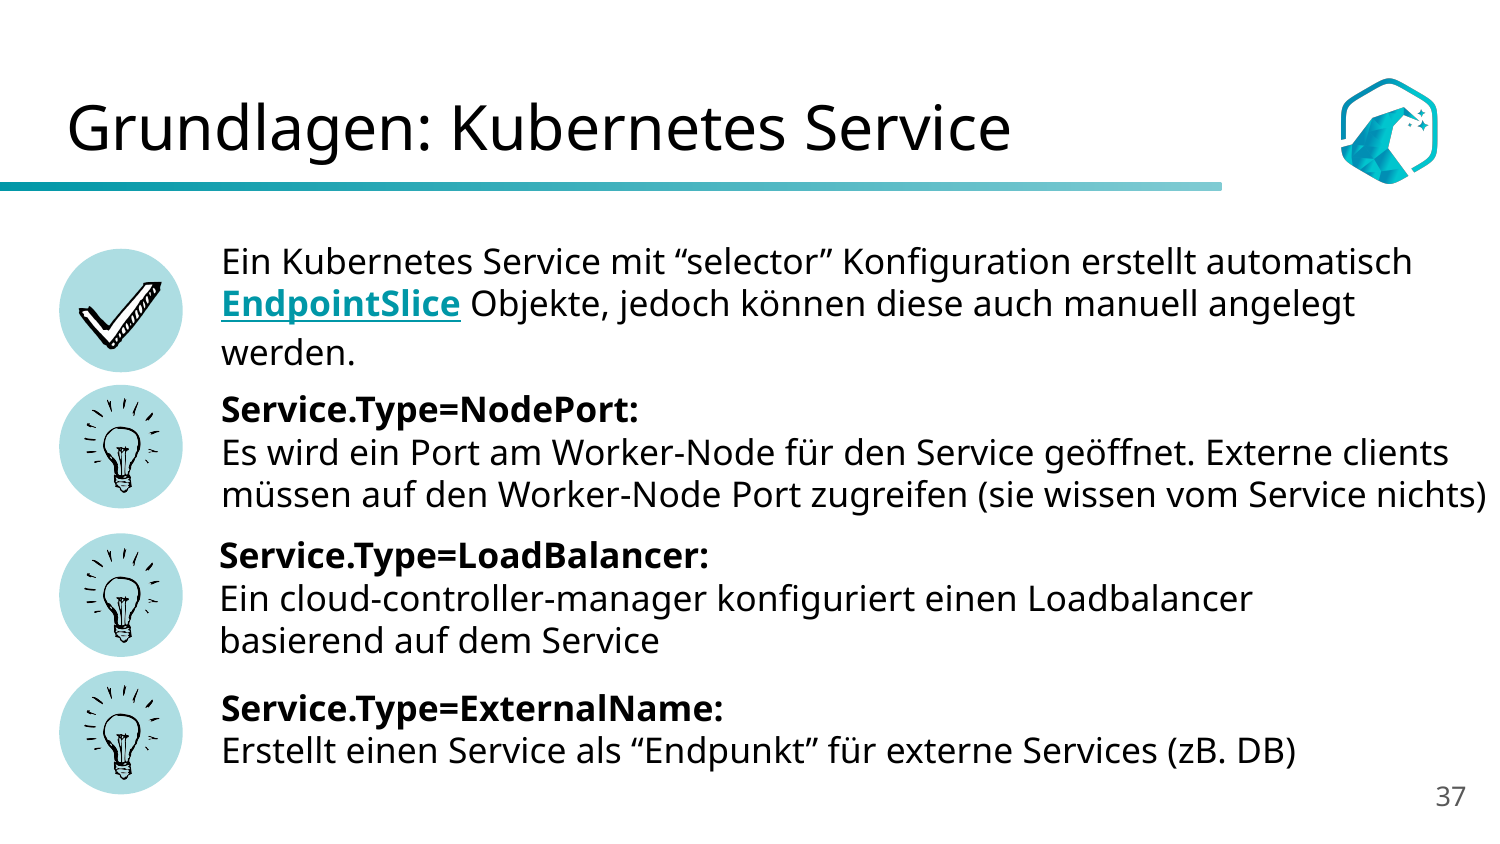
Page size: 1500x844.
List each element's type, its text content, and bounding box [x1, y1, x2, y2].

picture [84, 398, 160, 493]
text_box Service.Type=LoadBalancer: Ein cloud-controller-manager konfiguriert einen Loadbalancer basierend auf dem Service [204, 518, 1392, 676]
text_box [59, 533, 183, 657]
picture [84, 685, 160, 780]
picture [77, 281, 165, 351]
text_box Service.Type=NodePort: Es wird ein Port am Worker-Node für den Service geöffnet. Externe clients müssen auf den Worker-Node Port zugreifen (sie wissen vom Service nichts) [206, 372, 1500, 531]
picture [84, 548, 160, 643]
text_box [59, 248, 183, 373]
text_box Ein Kubernetes Service mit “selector” Konfiguration erstellt automatisch EndpointSlice Objekte, jedoch können diese auch manuell angelegt werden. [206, 223, 1466, 372]
text_box [59, 384, 183, 509]
picture [1330, 167, 1449, 188]
title Grundlagen: Kubernetes Service [51, 72, 1449, 167]
text_box Service.Type=ExternalName: Erstellt einen Service als “Endpunkt” für externe Services (zB. DB) [206, 670, 1394, 787]
slide_number <number> [1391, 764, 1482, 829]
text_box [59, 670, 183, 795]
